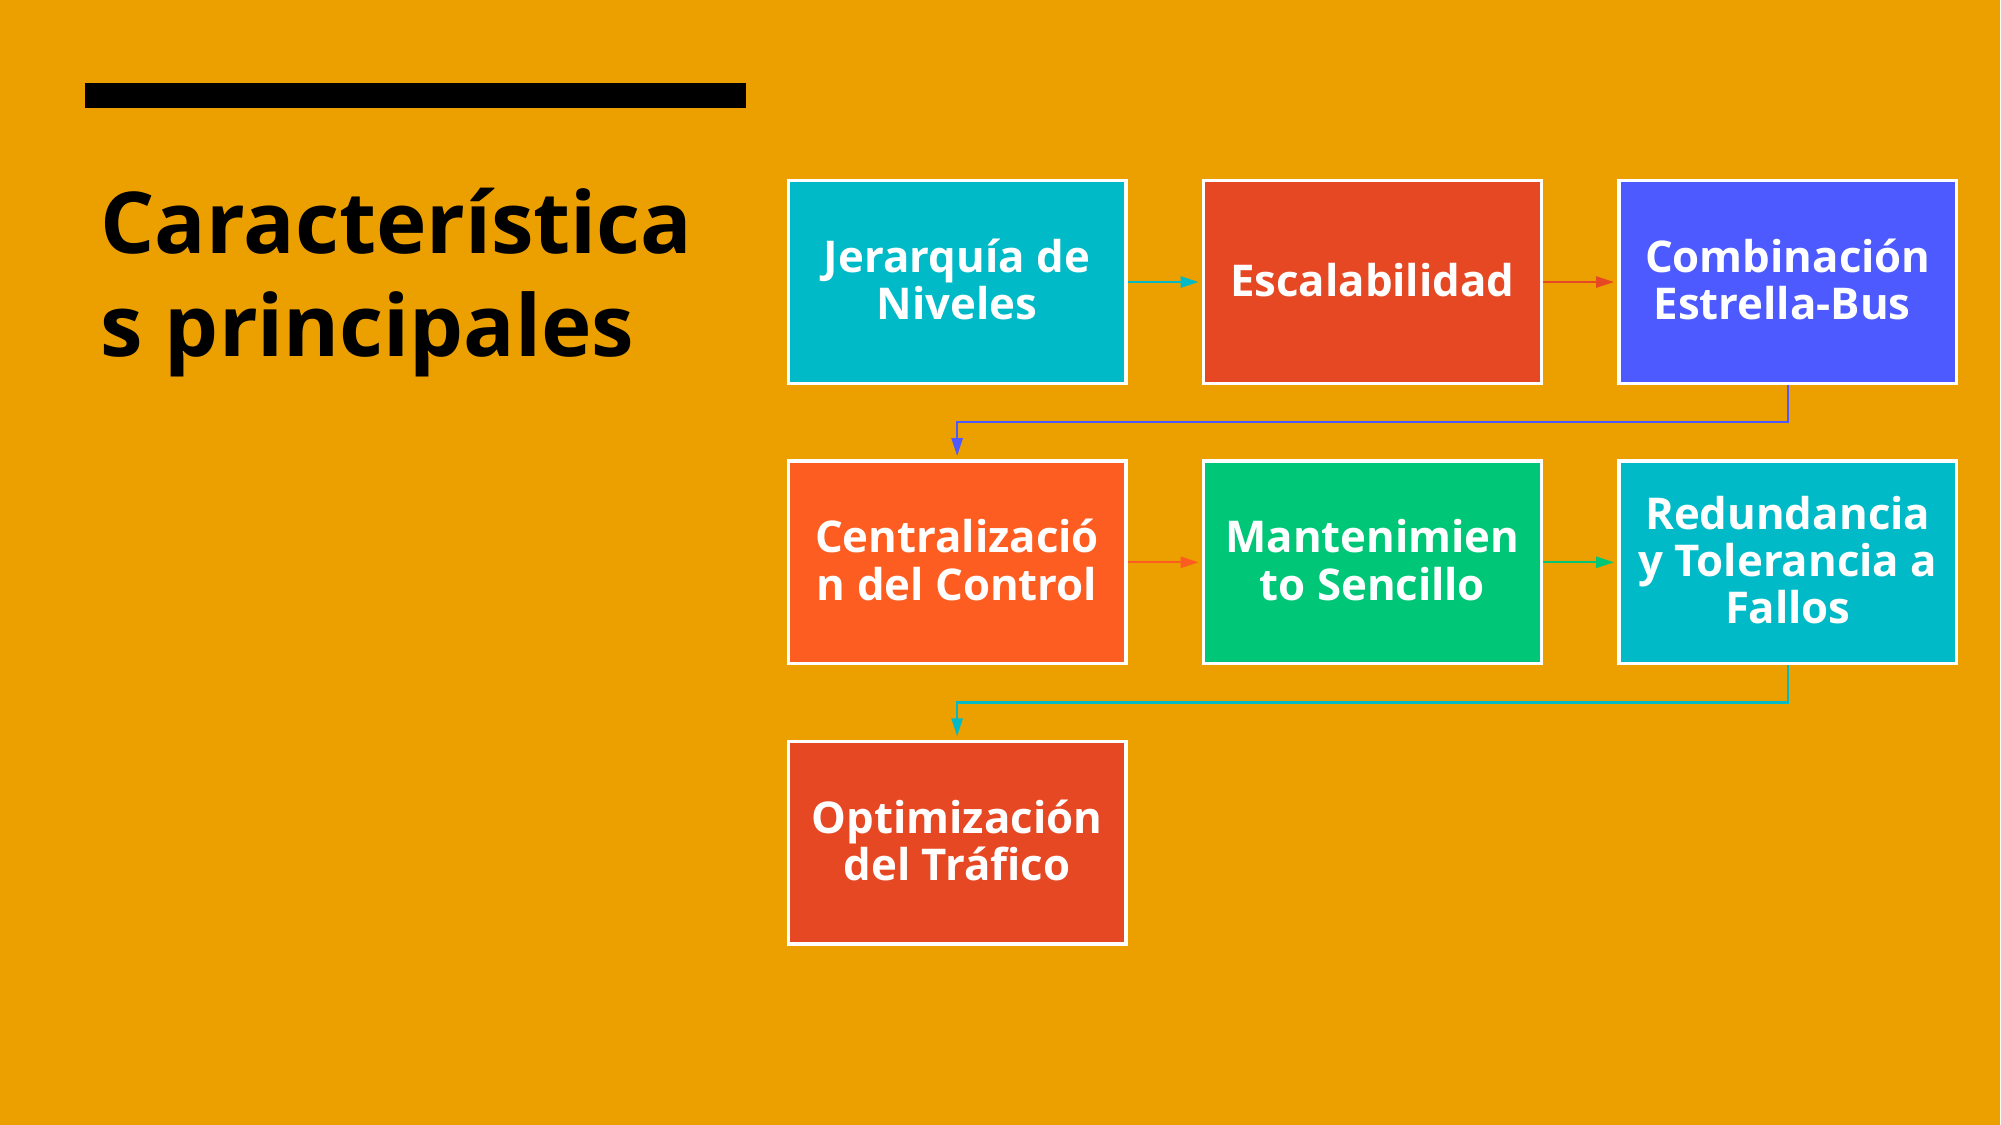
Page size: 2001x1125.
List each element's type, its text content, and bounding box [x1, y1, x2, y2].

text_box Jerarquía de Niveles [788, 180, 1126, 384]
text_box Redundancia y Tolerancia a Fallos [1618, 460, 1957, 664]
text_box Optimización del Tráfico [788, 741, 1126, 944]
text_box Combinación Estrella-Bus [1618, 180, 1957, 384]
text_box Centralización del Control [788, 460, 1126, 664]
title Características principales [85, 160, 747, 713]
text_box Mantenimiento Sencillo [1203, 460, 1542, 664]
text_box Escalabilidad [1203, 180, 1542, 384]
text_box [0, 0, 2000, 1125]
